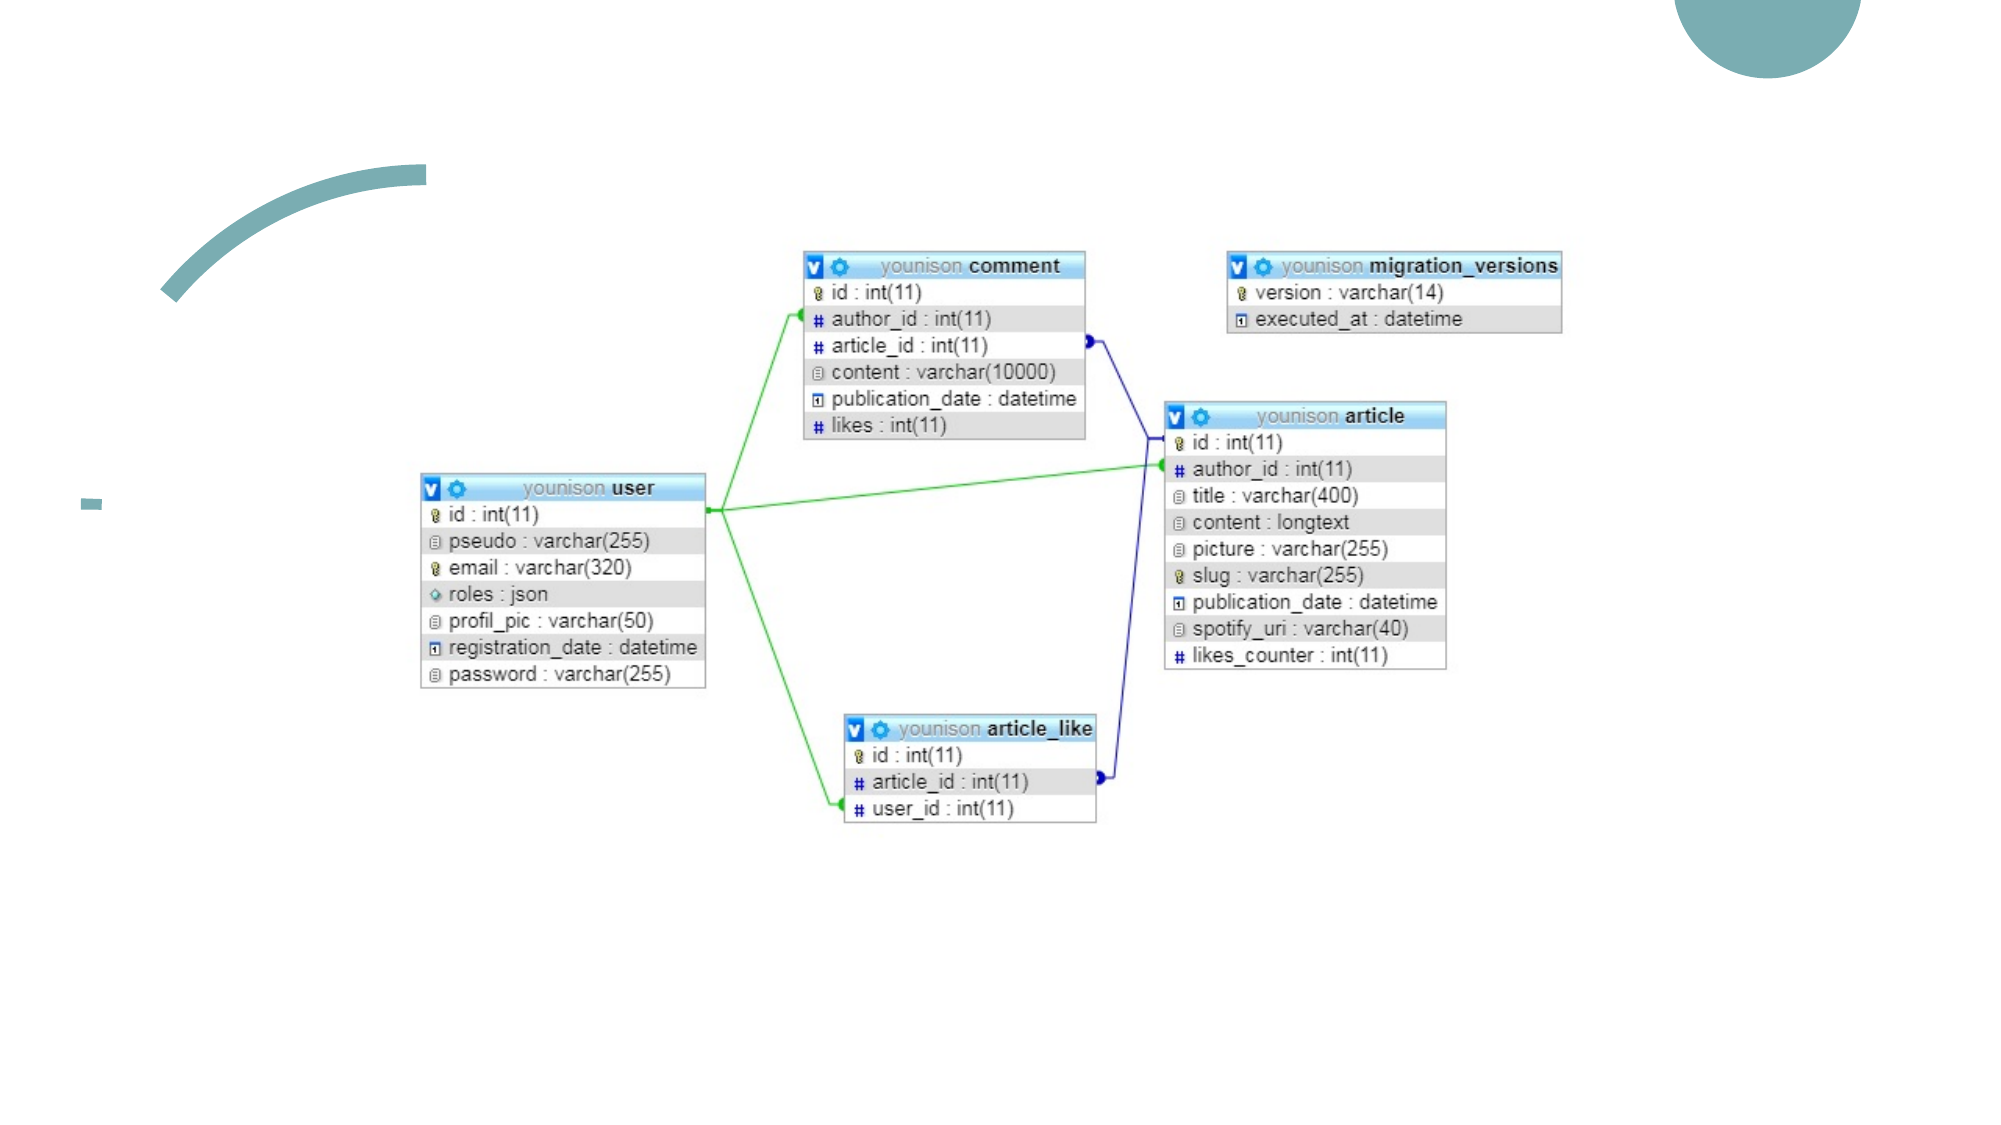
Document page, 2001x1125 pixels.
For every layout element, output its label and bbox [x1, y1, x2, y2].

picture [383, 212, 1630, 911]
